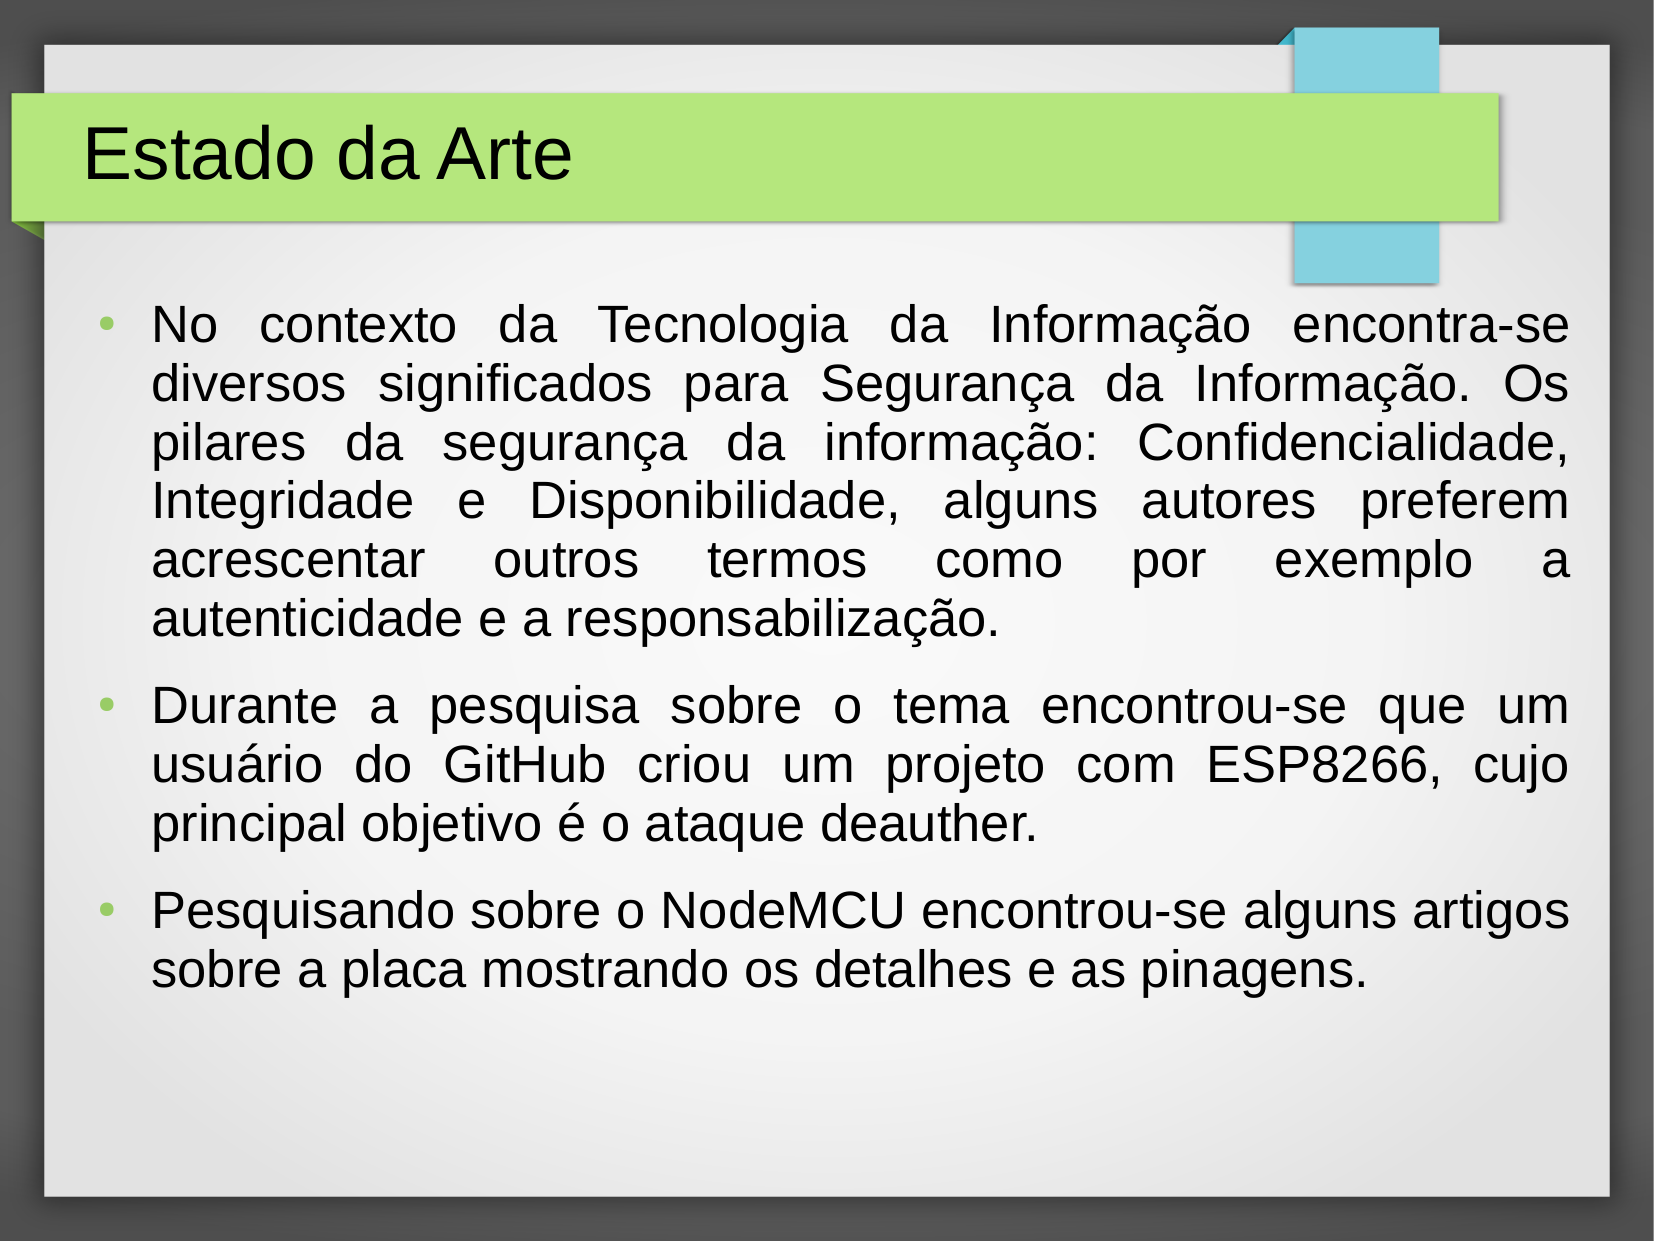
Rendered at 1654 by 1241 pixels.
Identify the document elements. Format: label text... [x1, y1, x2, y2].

list No contexto da Tecnologia da Informação encontra-se diversos significados para Segurança da Informação. Os pilares da segurança da informação: Confidencialidade, Integridade e Disponibilidade, alguns autores preferem acrescentar outros termos como por exemplo a autenticidade e a responsabilização. Durante a pesquisa sobre o tema encontrou-se que um usuário do GitHub criou um projeto com ESP8266, cujo principal objetivo é o ataque deauther. Pesquisando sobre o NodeMCU encontrou-se alguns artigos sobre a placa mostrando os detalhes e as pinagens. [82, 295, 1571, 1015]
picture [0, 0, 1654, 1241]
title Estado da Arte [82, 94, 1264, 213]
